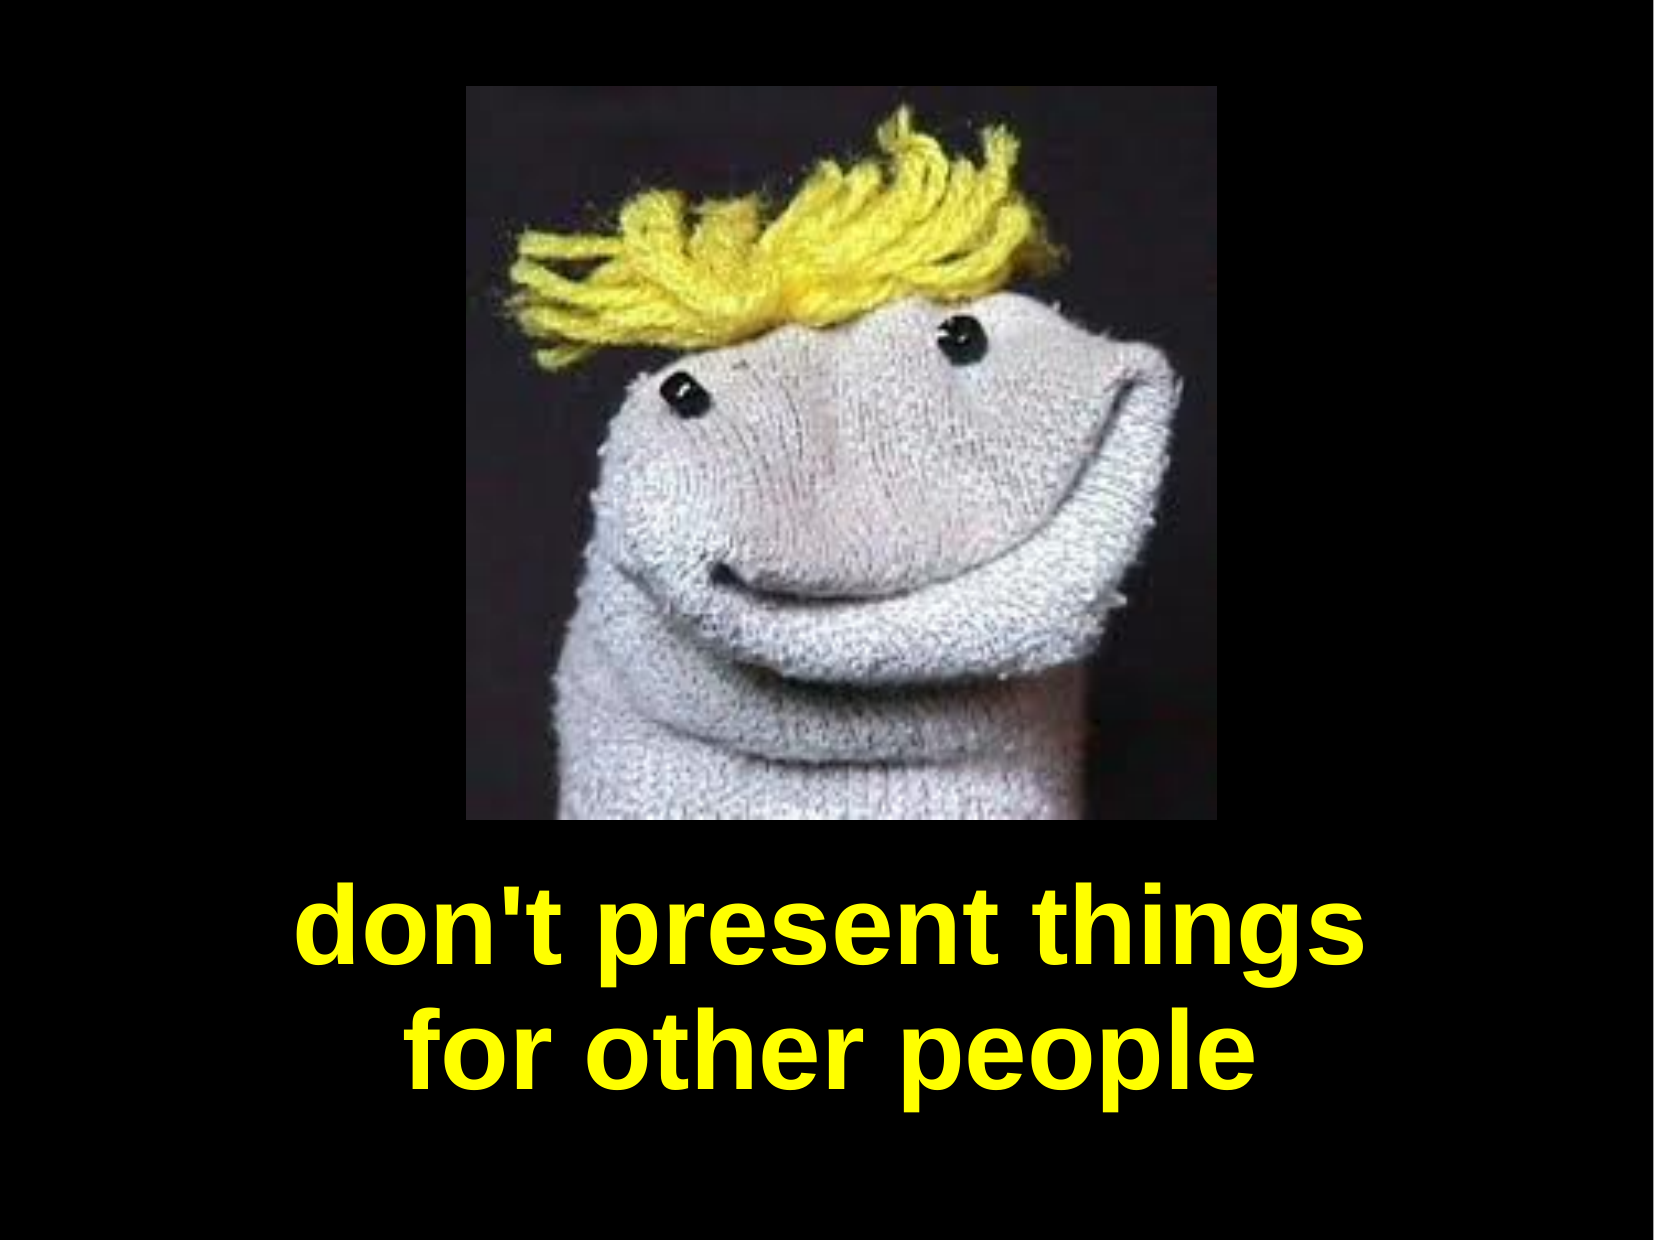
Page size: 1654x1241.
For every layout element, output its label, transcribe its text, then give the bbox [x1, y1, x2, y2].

title don't present things for other people [86, 862, 1576, 1114]
picture [466, 86, 1217, 820]
